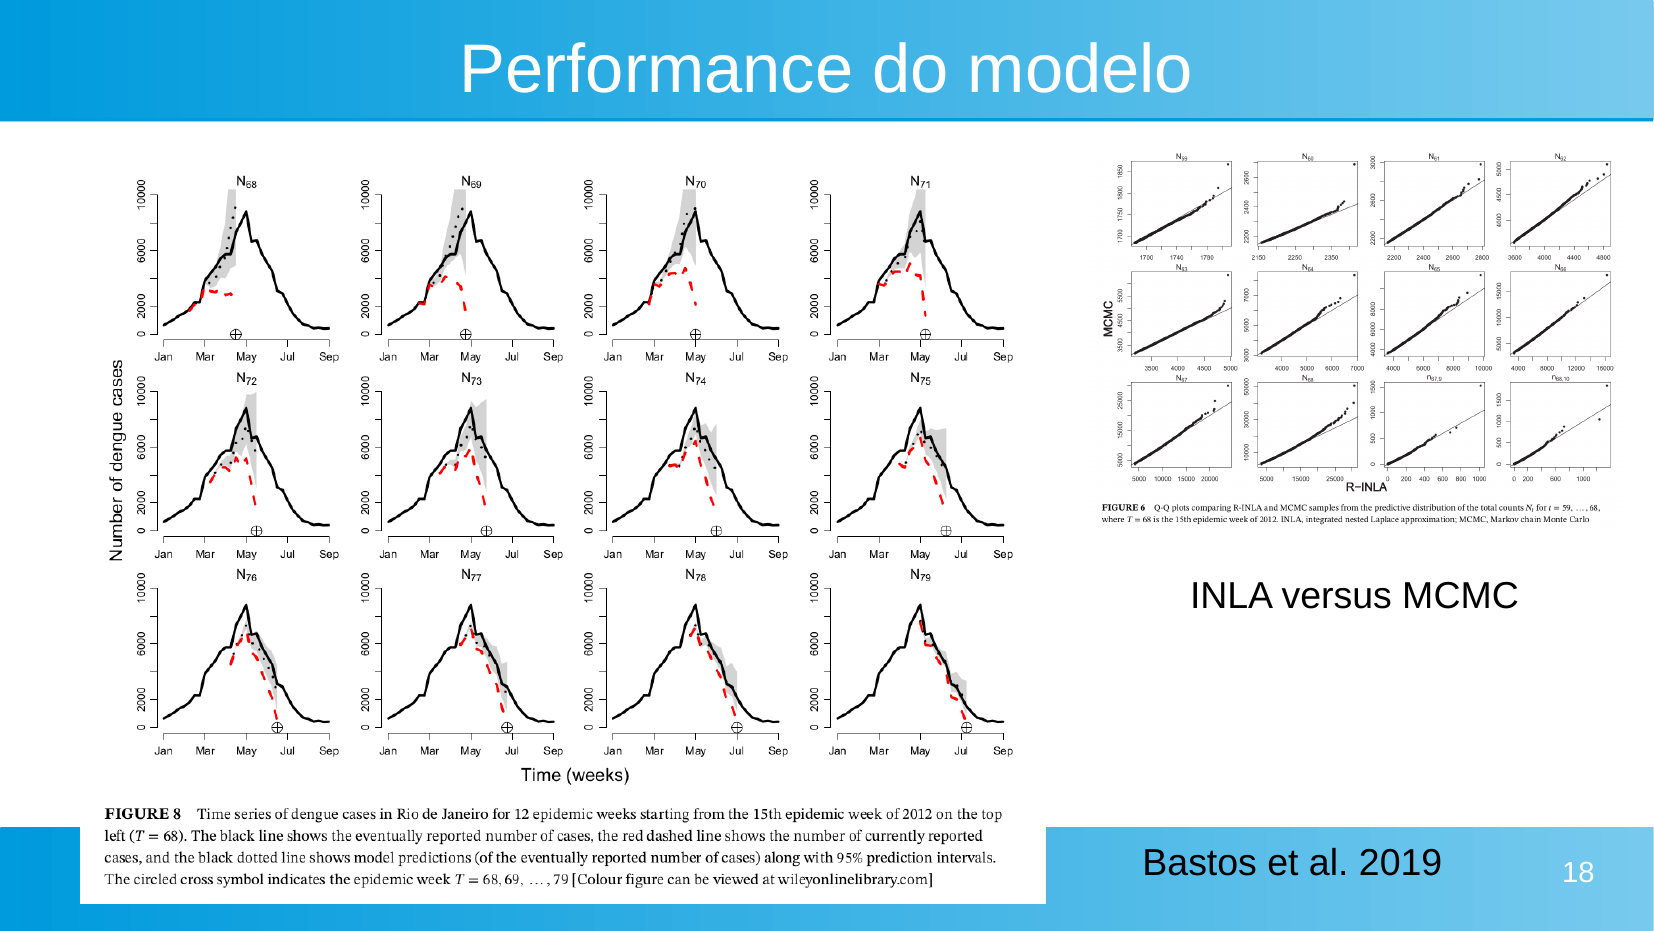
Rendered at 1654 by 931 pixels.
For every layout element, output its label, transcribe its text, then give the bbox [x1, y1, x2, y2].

title Performance do modelo [59, 29, 1595, 108]
text_box Bastos et al. 2019 [1127, 834, 1458, 891]
picture [80, 165, 1046, 904]
text_box INLA versus MCMC [1175, 566, 1534, 624]
picture [1088, 147, 1625, 532]
